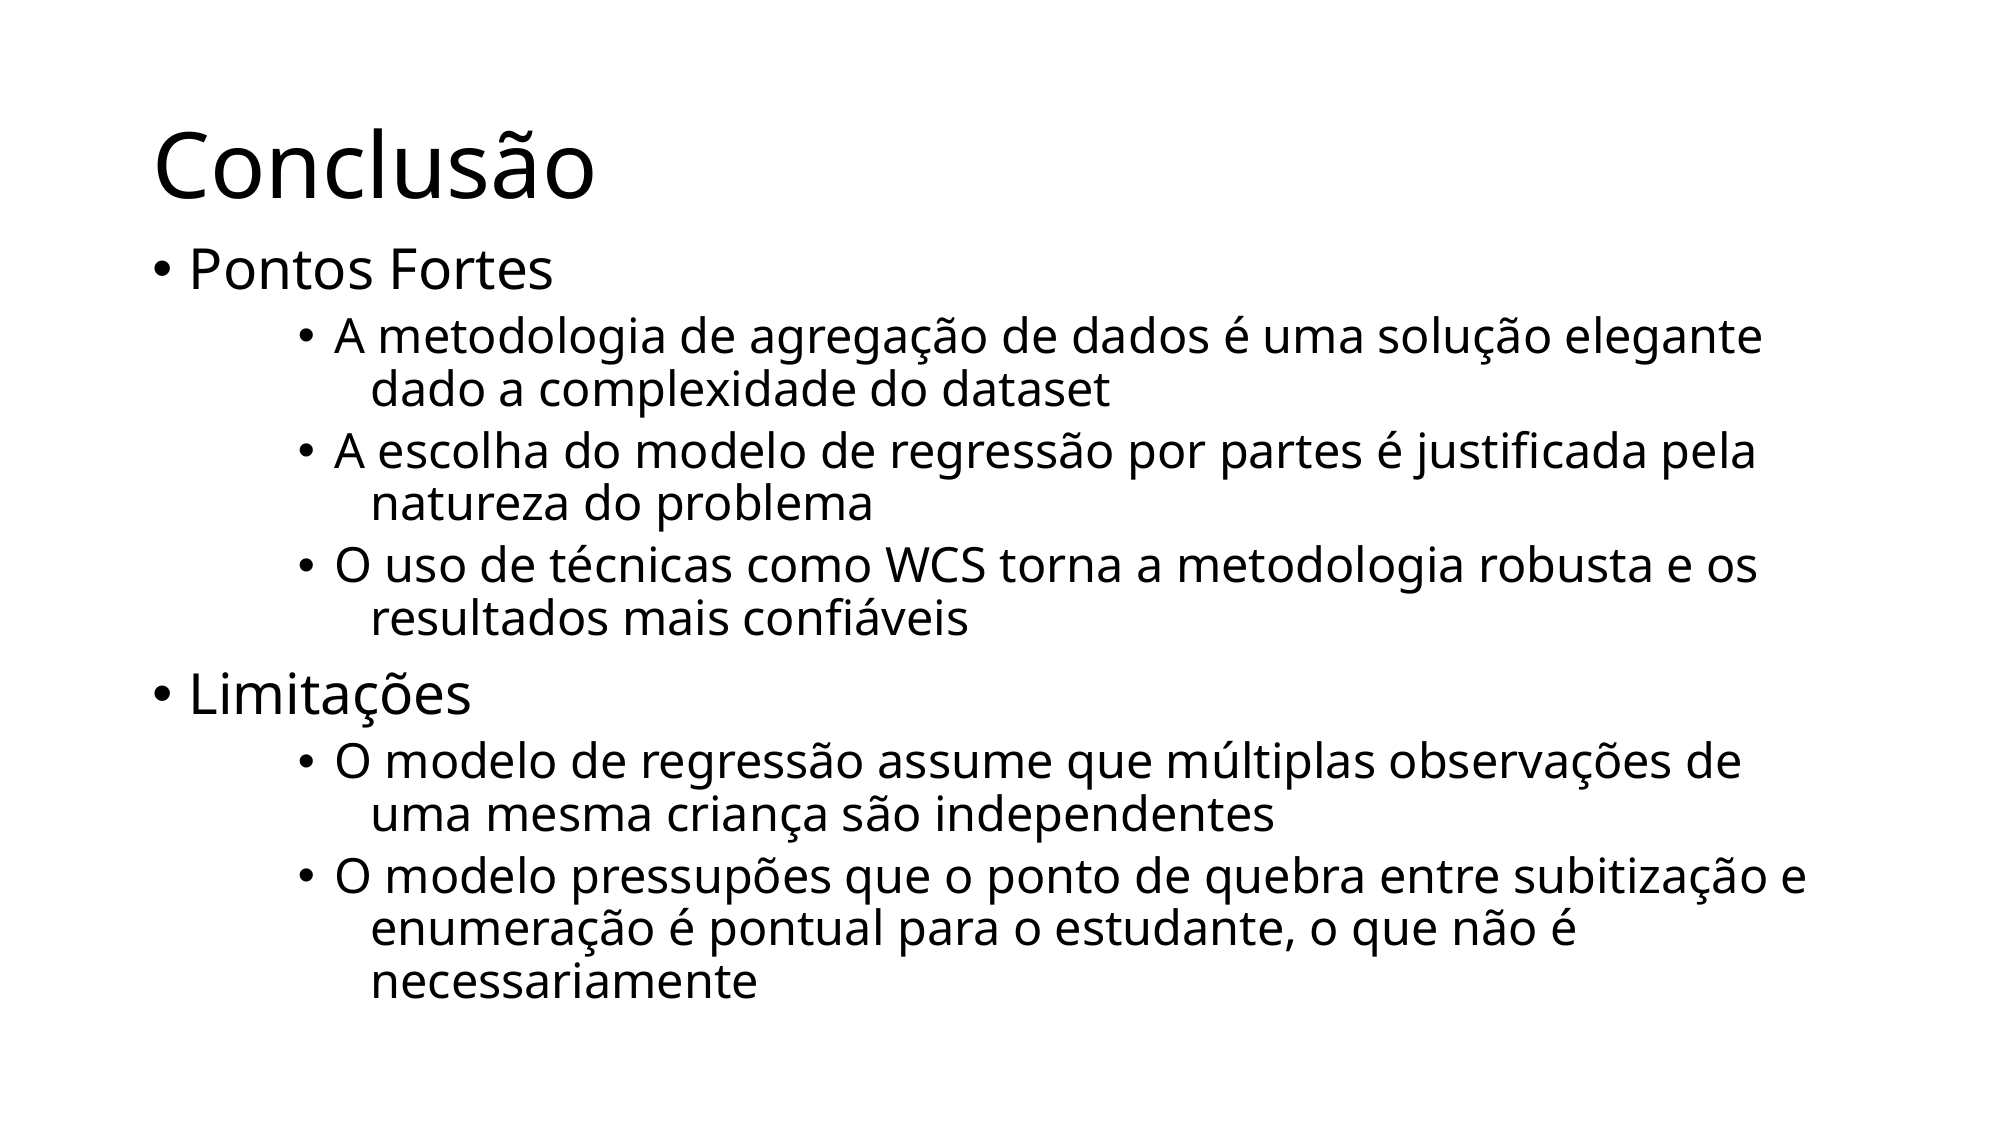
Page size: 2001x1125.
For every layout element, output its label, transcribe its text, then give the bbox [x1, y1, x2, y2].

list Pontos Fortes A metodologia de agregação de dados é uma solução elegante dado a complexidade do dataset A escolha do modelo de regressão por partes é justificada pela natureza do problema O uso de técnicas como WCS torna a metodologia robusta e os resultados mais confiáveis Limitações O modelo de regressão assume que múltiplas observações de uma mesma criança são independentes O modelo pressupões que o ponto de quebra entre subitização e enumeração é pontual para o estudante, o que não é necessariamente [137, 233, 1863, 1020]
title Conclusão [137, 59, 1863, 233]
